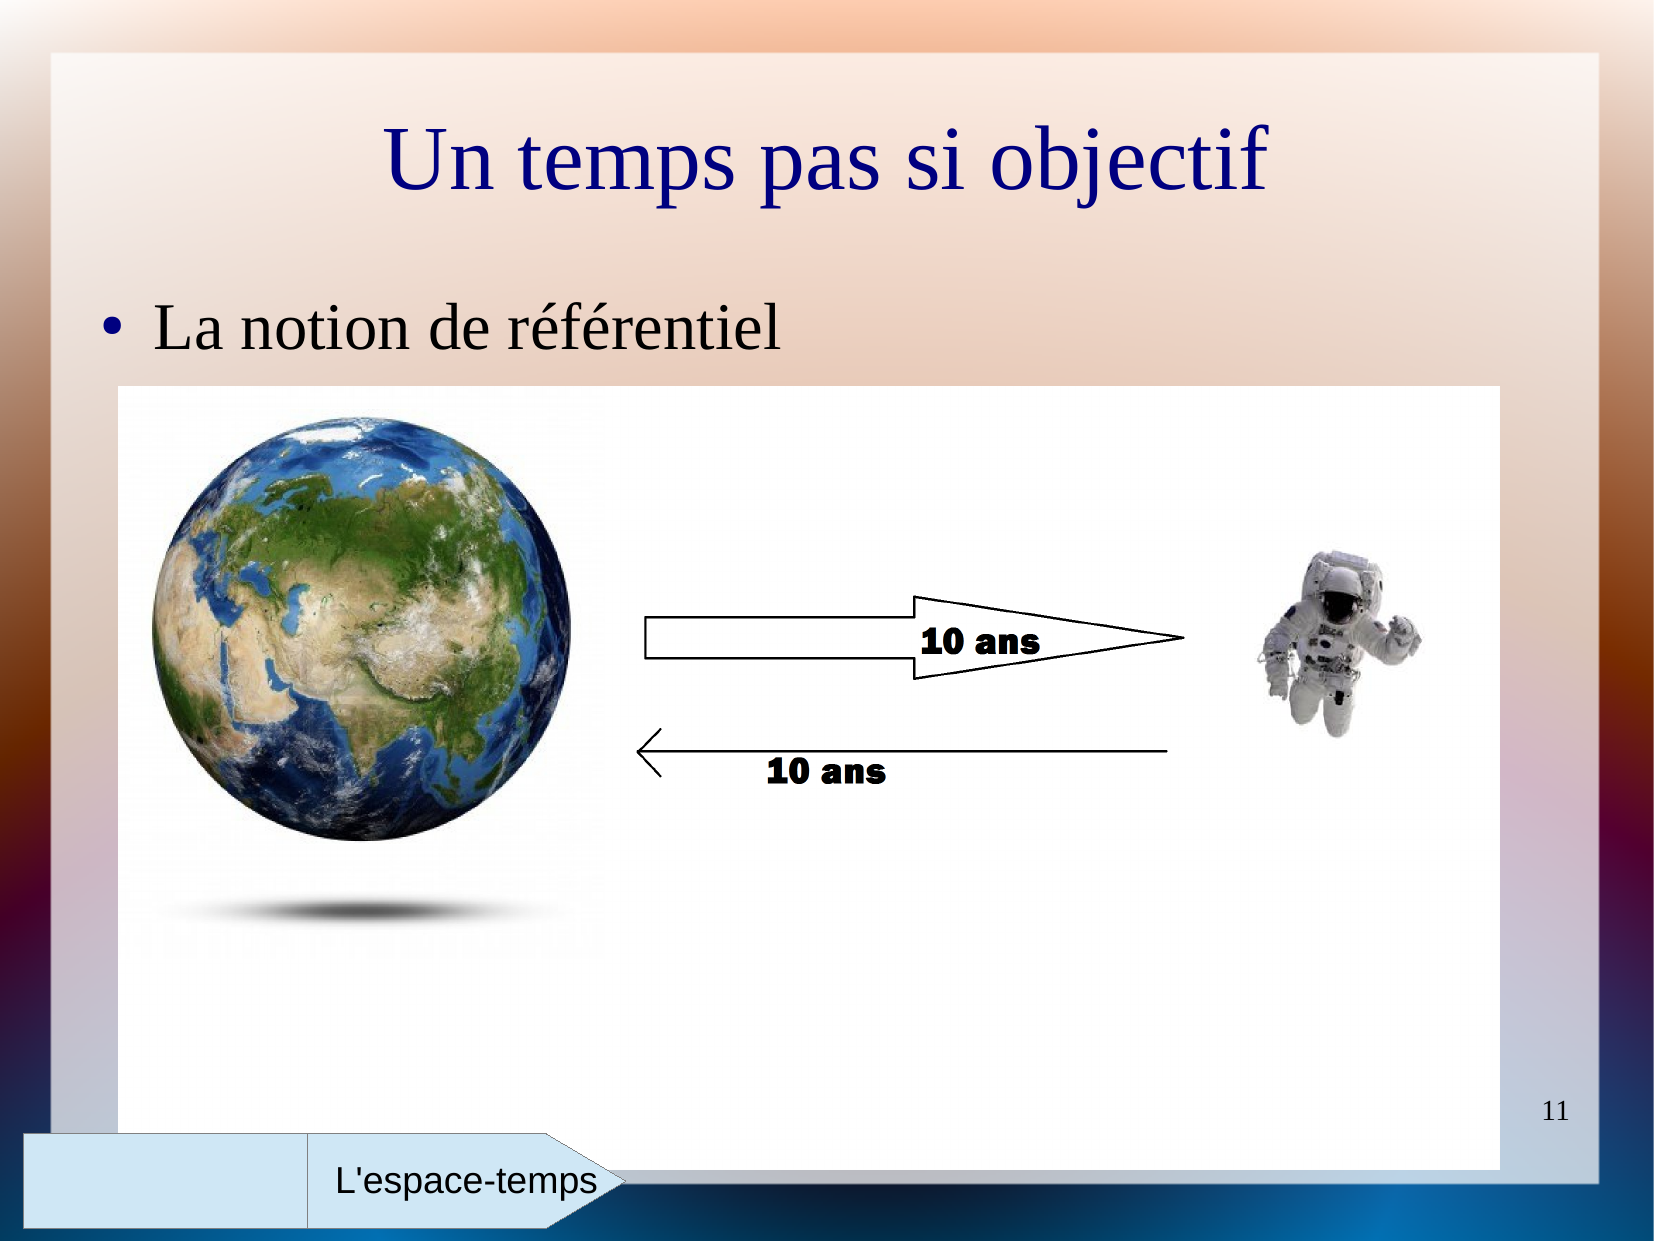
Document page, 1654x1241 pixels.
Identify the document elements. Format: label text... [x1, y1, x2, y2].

text_box L'espace-temps [307, 1133, 626, 1229]
title Un temps pas si objectif [82, 55, 1571, 263]
list La notion de référentiel [82, 290, 1571, 1109]
picture [0, 0, 1654, 1241]
text_box [23, 1133, 307, 1229]
